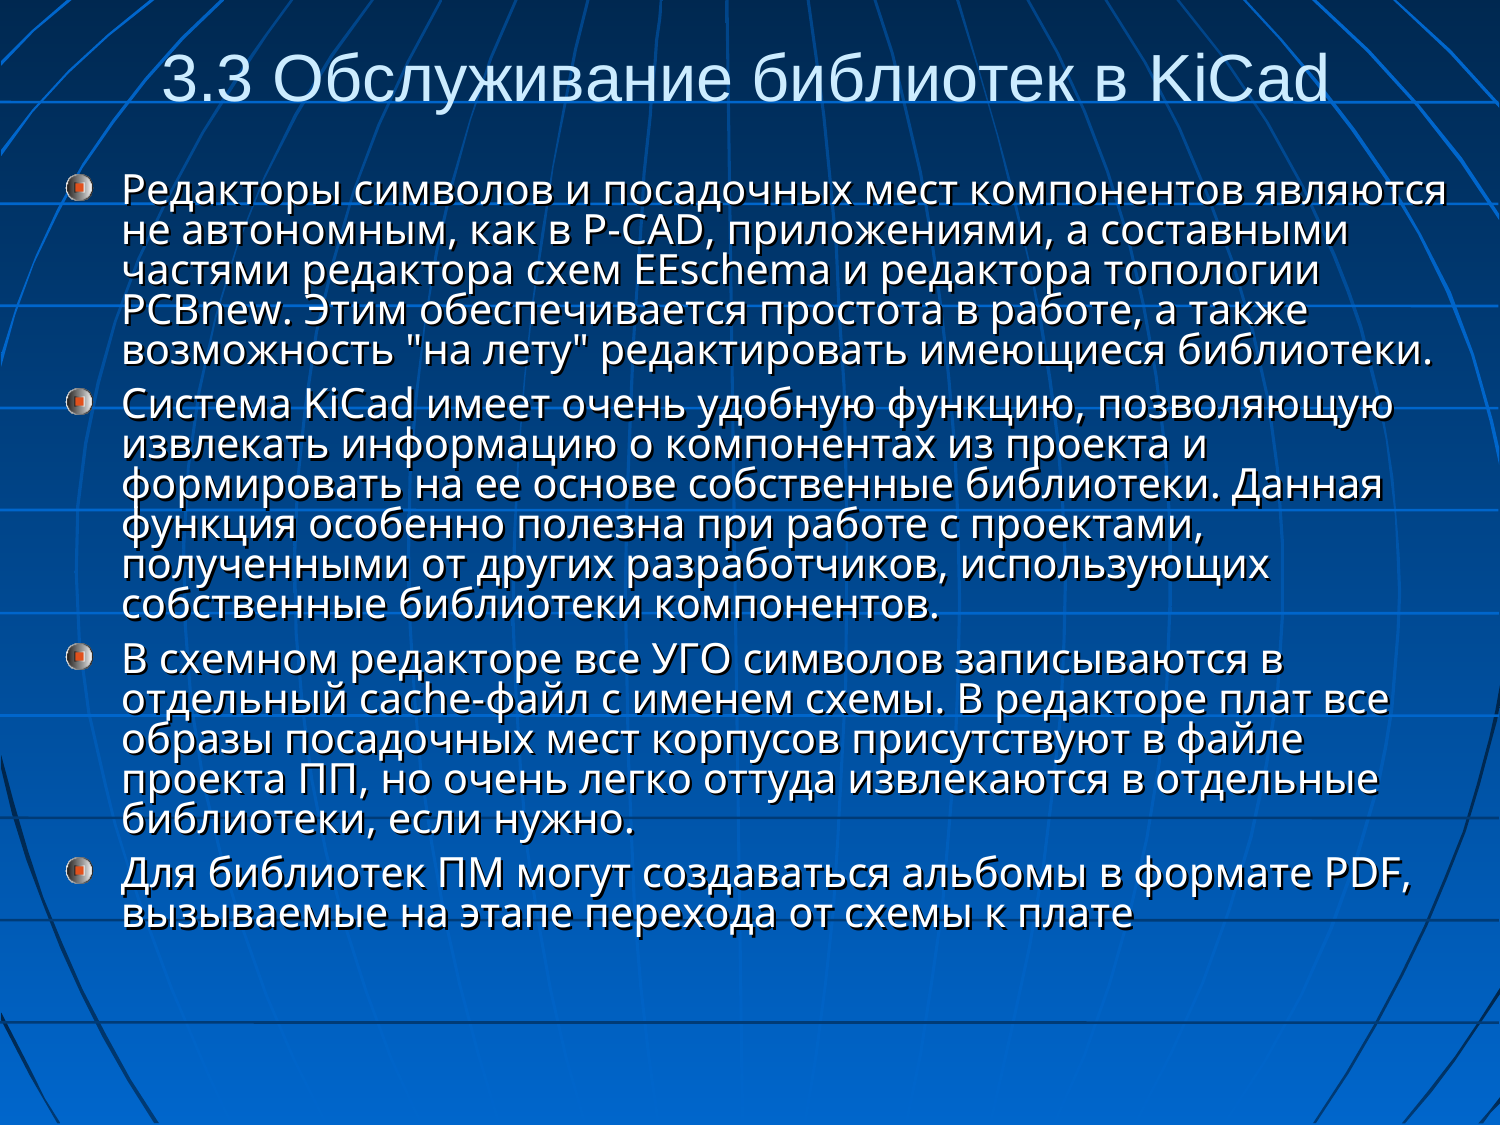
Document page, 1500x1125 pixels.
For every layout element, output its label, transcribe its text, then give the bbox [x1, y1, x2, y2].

picture [64, 172, 95, 203]
text_box 3.3 Обслуживание библиотек в KiCad [83, 24, 1409, 126]
picture [64, 386, 95, 417]
picture [64, 855, 95, 886]
picture [64, 641, 95, 672]
text_box Редакторы символов и посадочных мест компонентов являются не автономным, как в P-CAD, приложениями, а составными частями редактора схем EEschema и редактора топологии PCBnew. Этим обеспечивается простота в работе, а также возможность "на лету" редактировать имеющиеся библиотеки. Система KiCad имеет очень удобную функцию, позволяющую извлекать информацию о компонентах из проекта и формировать на ее основе собственные библиотеки. Данная функция особенно полезна при работе с проектами, полученными от других разработчиков, использующих собственные библиотеки компонентов. В схемном редакторе все УГО символов записываются в отдельный cache-файл с именем схемы. В редакторе плат все образы посадочных мест корпусов присутствуют в файле проекта ПП, но очень легко оттуда извлекаются в отдельные библиотеки, если нужно. Для библиотек ПМ могут создаваться альбомы в формате PDF, вызываемые на этапе перехода от схемы к плате [64, 172, 1471, 1047]
